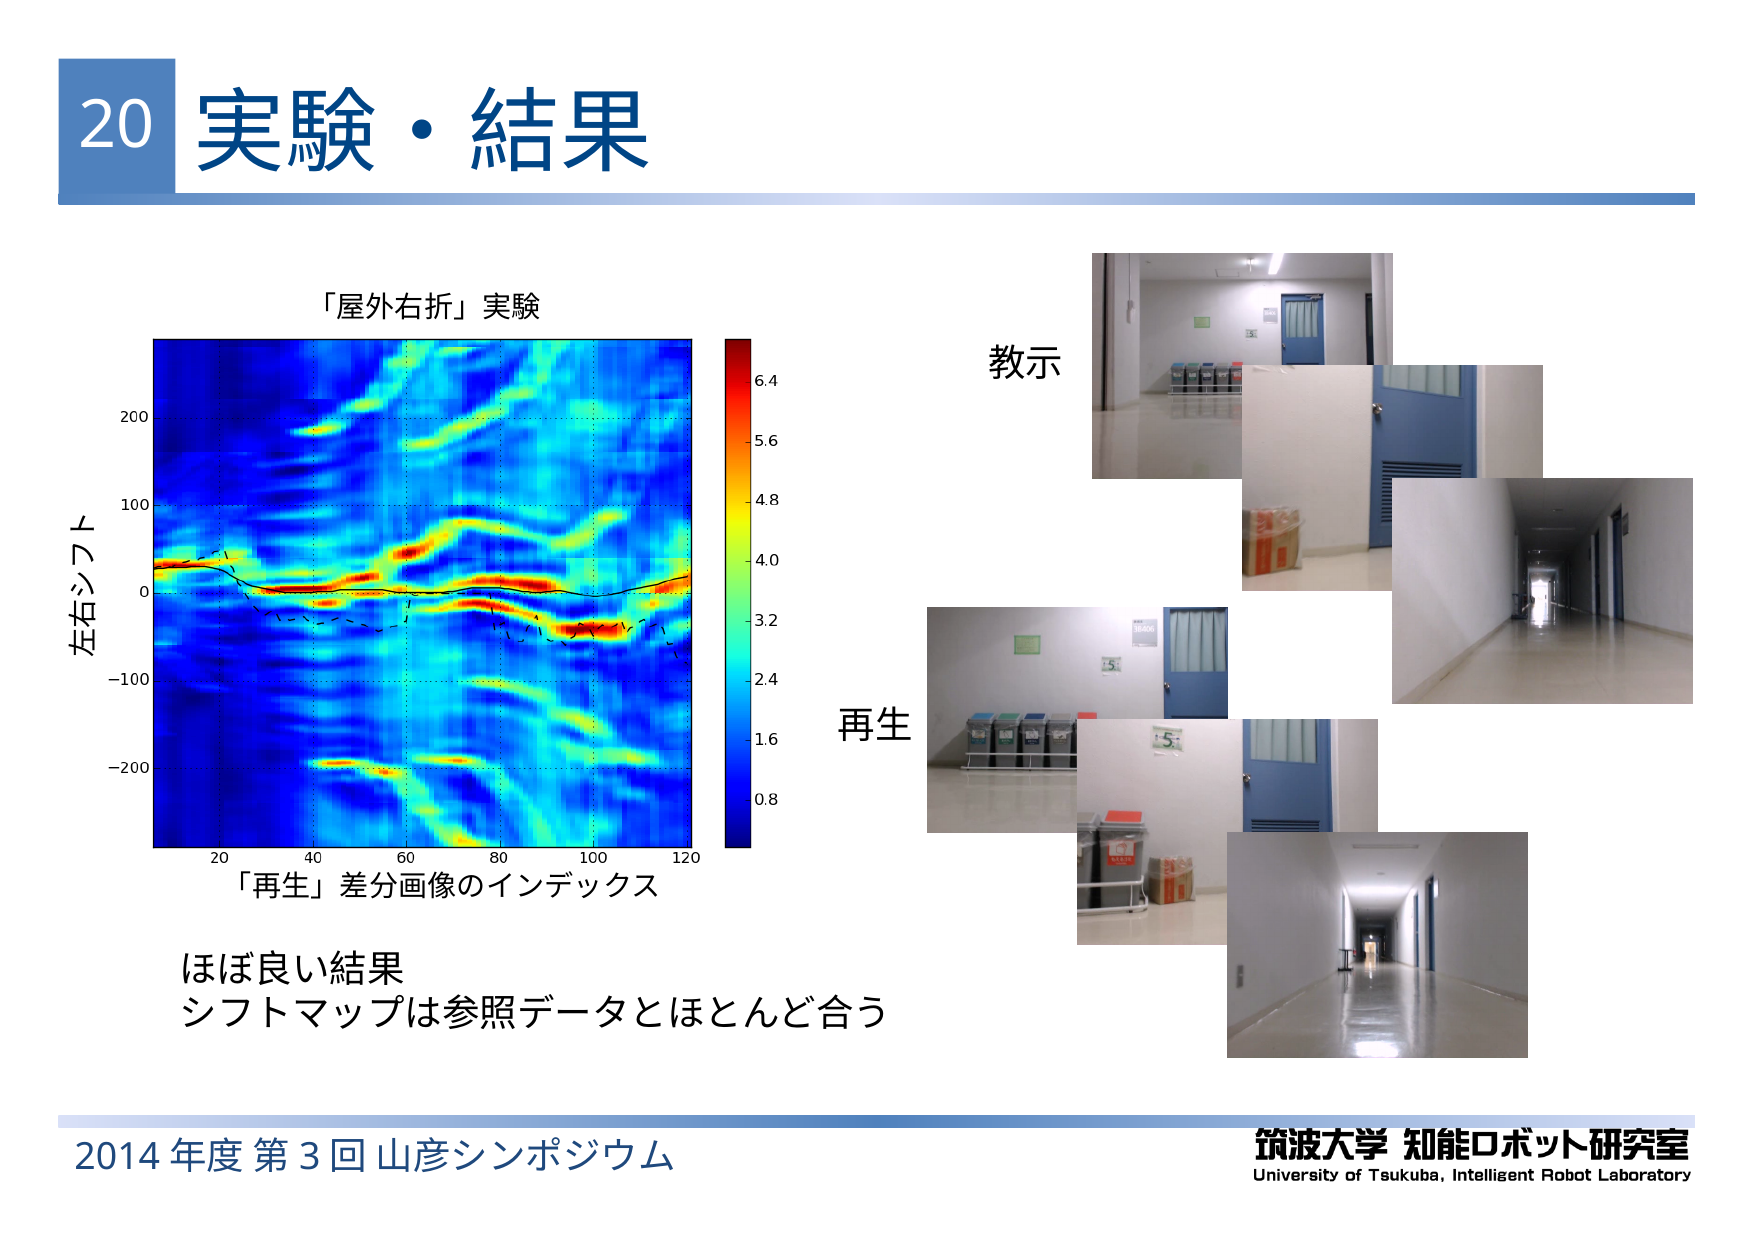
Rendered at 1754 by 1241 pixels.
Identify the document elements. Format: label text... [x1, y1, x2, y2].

text_box 教示 [973, 333, 1079, 393]
title 実験・結果 [193, 61, 1651, 205]
picture [1252, 1127, 1691, 1182]
text_box 「再生」差分画像のインデックス [207, 862, 677, 910]
picture [1092, 253, 1693, 704]
text_box 「屋外右折」実験 [289, 283, 560, 332]
text_box ほぼ良い結果 シフトマップは参照データとほとんど合う [164, 940, 907, 1086]
picture [91, 322, 842, 886]
text_box 再生 [823, 695, 927, 755]
text_box 左右シフト [58, 496, 108, 673]
picture [927, 607, 1528, 1058]
